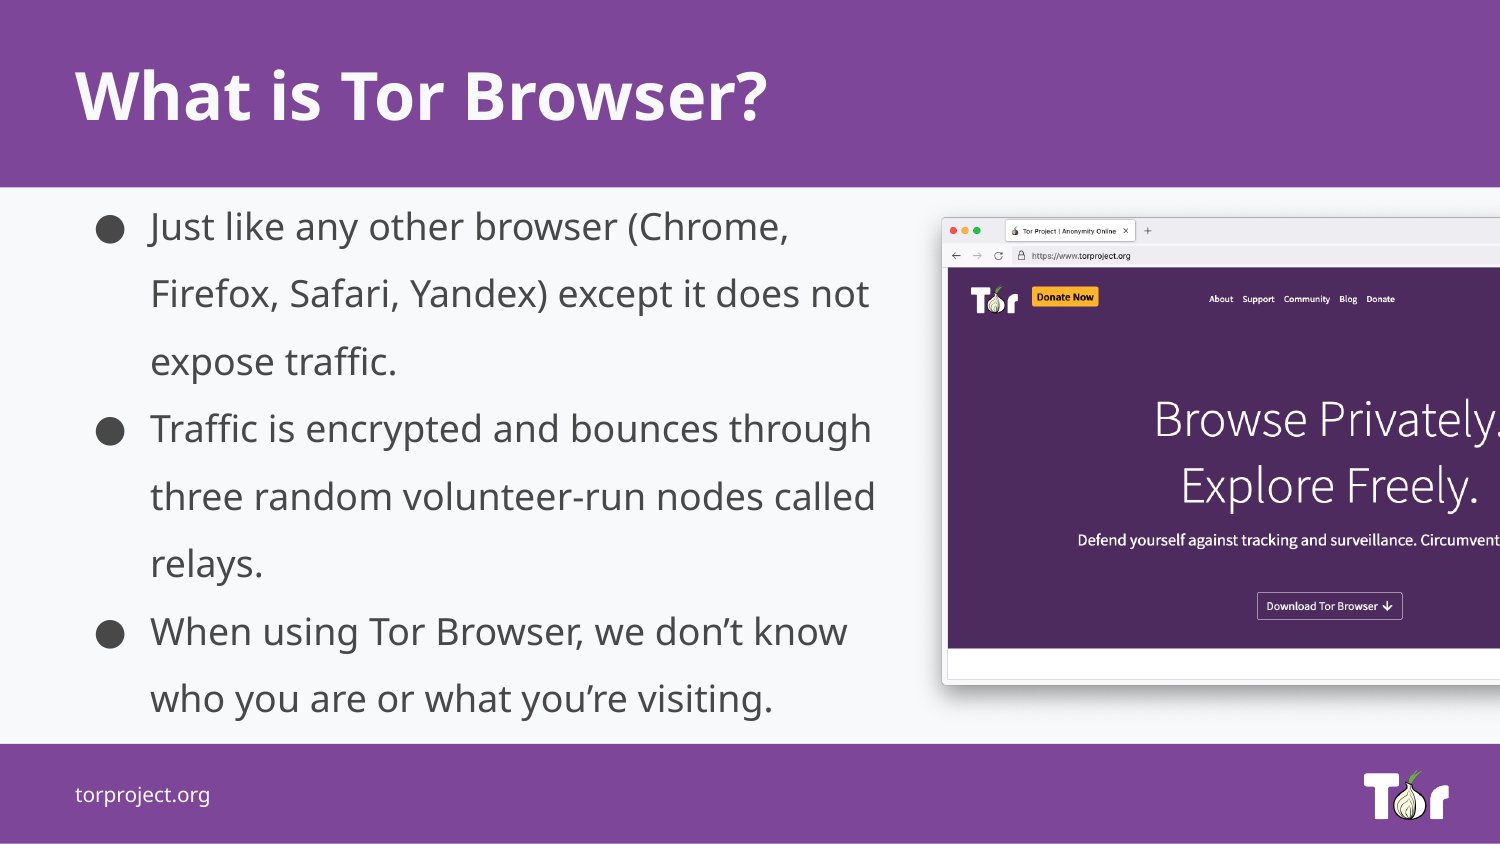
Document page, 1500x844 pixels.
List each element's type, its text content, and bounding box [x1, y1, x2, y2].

title What is Tor Browser? [75, 46, 1436, 141]
list Just like any other browser (Chrome, Firefox, Safari, Yandex) except it does not expose traffic. Traffic is encrypted and bounces through three random volunteer-run nodes called relays. When using Tor Browser, we don’t know who you are or what you’re visiting. [75, 187, 900, 713]
picture [1364, 768, 1449, 820]
picture [909, 195, 1500, 728]
